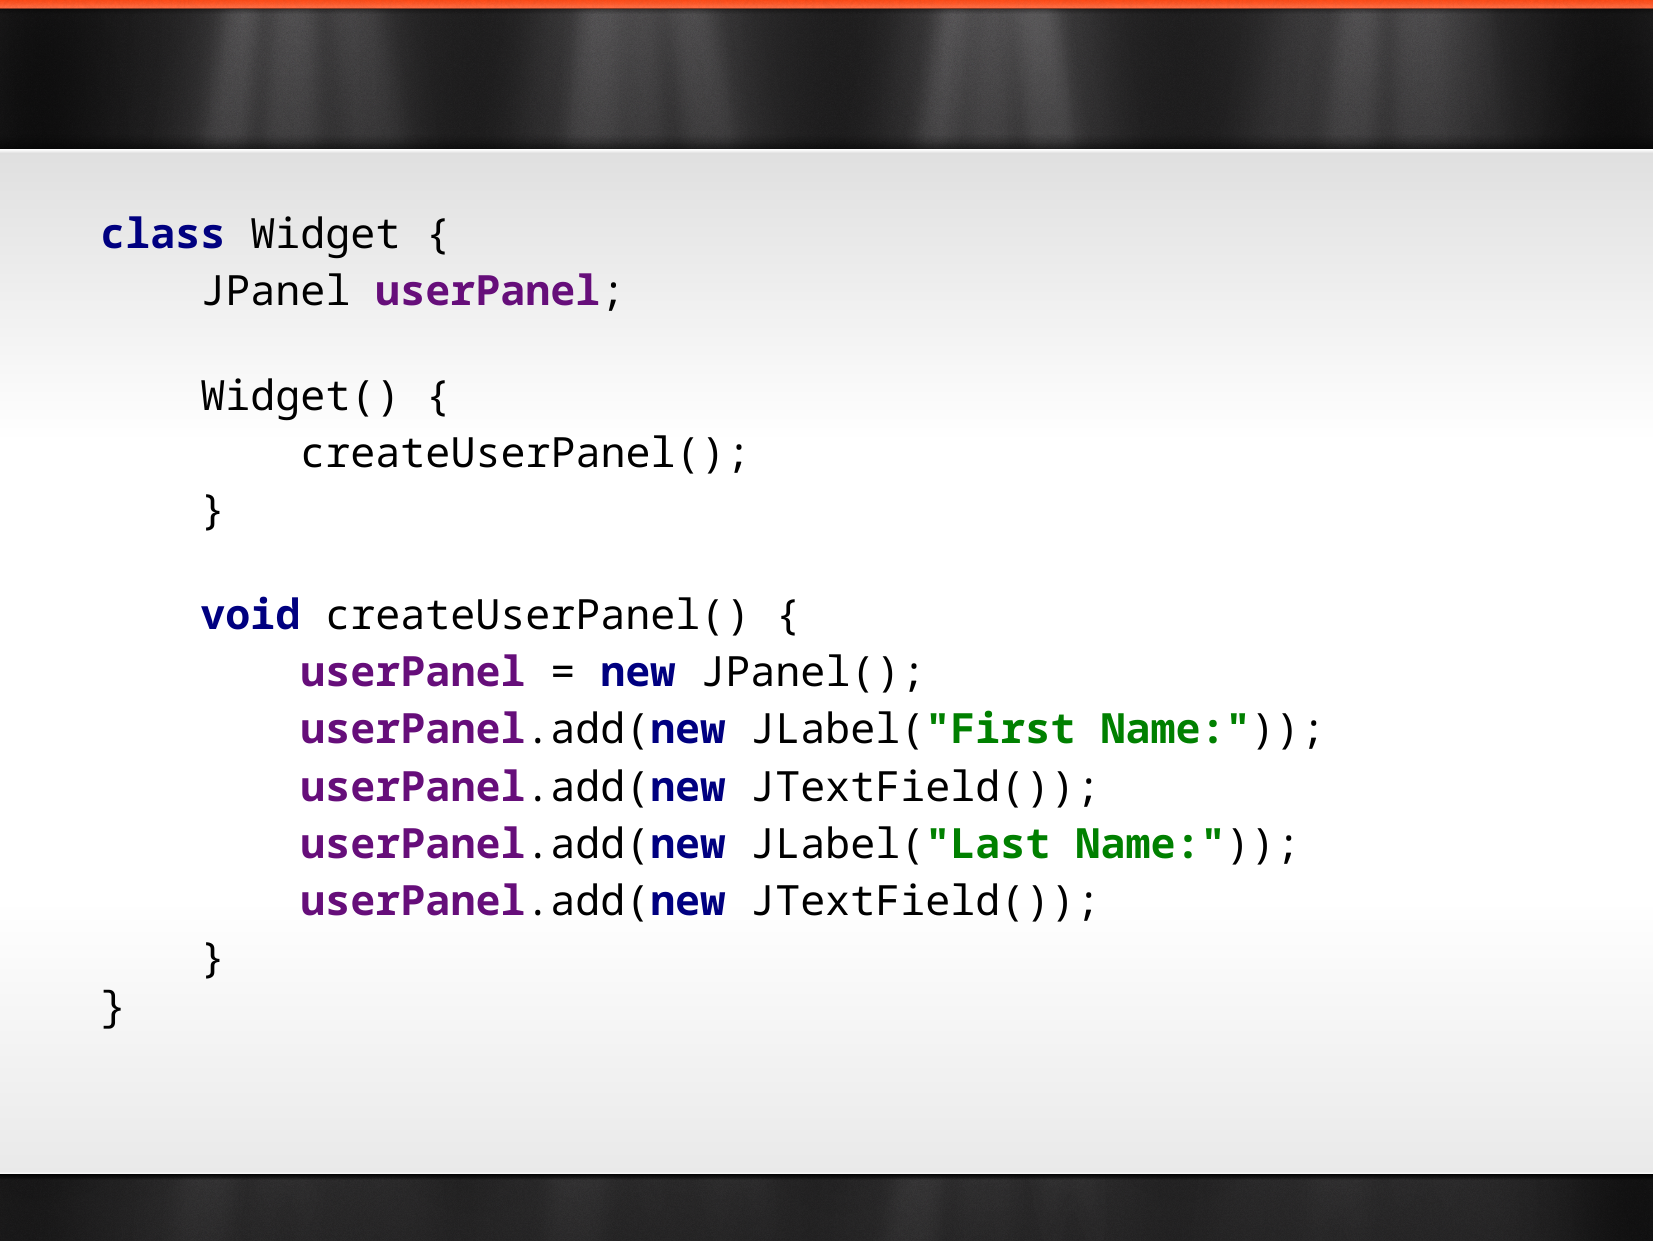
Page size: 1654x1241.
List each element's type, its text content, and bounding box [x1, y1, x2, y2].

subtitle class Widget { JPanel userPanel; Widget() { createUserPanel(); } void createUserPanel() { userPanel = new JPanel(); userPanel.add(new JLabel("First Name:")); userPanel.add(new JTextField()); userPanel.add(new JLabel("Last Name:")); userPanel.add(new JTextField()); } } [100, 58, 1588, 1178]
picture [0, 0, 1653, 1241]
